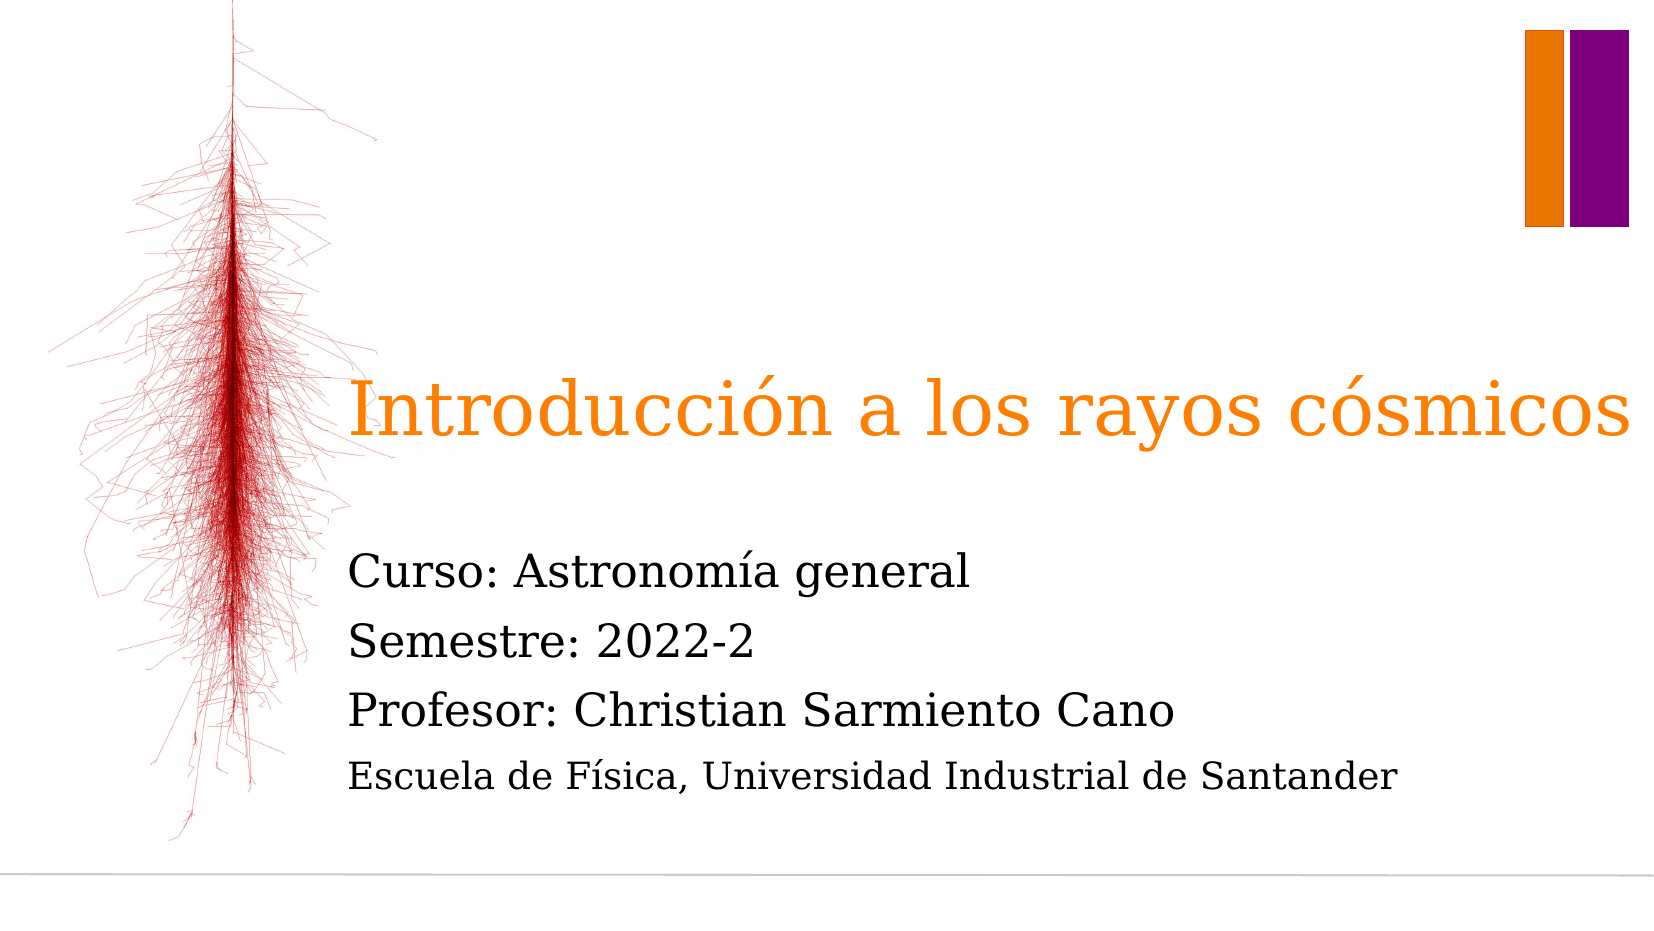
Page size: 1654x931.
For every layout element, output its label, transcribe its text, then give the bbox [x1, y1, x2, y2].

subtitle Introducción a los rayos cósmicos Curso: Astronomía general Semestre: 2022-2 Profesor: Christian Sarmiento Cano Escuela de Física, Universidad Industrial de Santander [347, 365, 1654, 870]
picture [0, 0, 465, 871]
